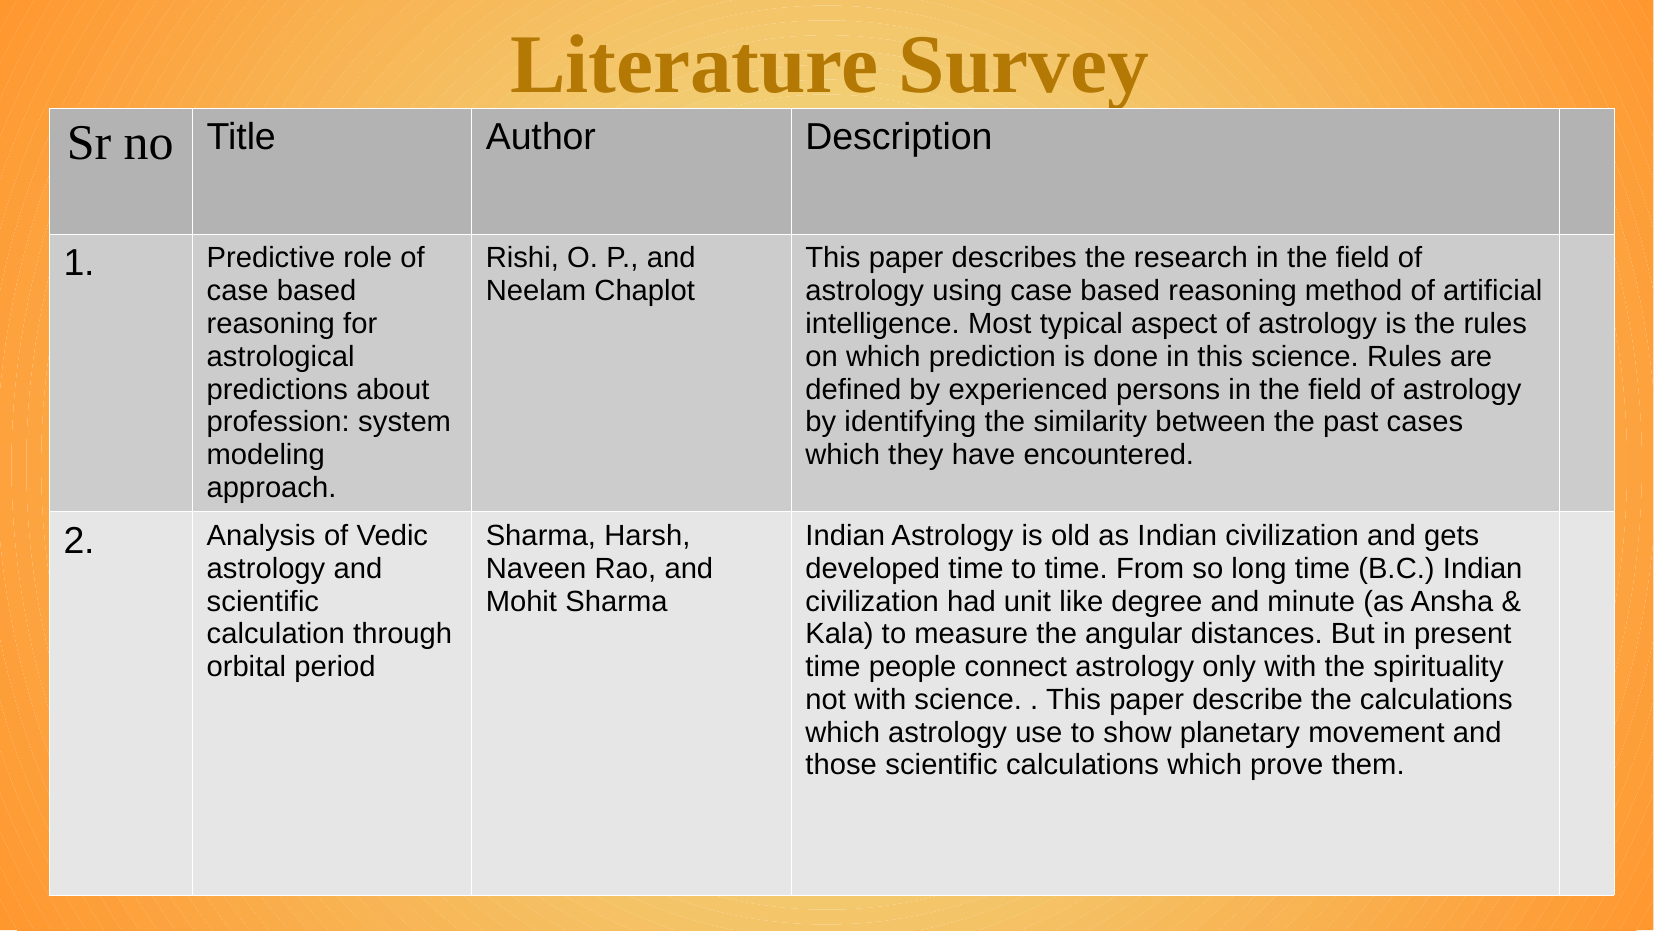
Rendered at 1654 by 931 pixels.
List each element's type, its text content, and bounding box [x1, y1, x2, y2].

table_cell This paper describes the research in the field of astrology using case based reasoning method of artificial intelligence. Most typical aspect of astrology is the rules on which prediction is done in this science. Rules are defined by experienced persons in the field of astrology by identifying the similarity between the past cases which they have encountered. [792, 235, 1559, 511]
table_header [1560, 109, 1614, 234]
table_cell Analysis of Vedic astrology and scientific calculation through orbital period [193, 512, 471, 895]
table_header Description [792, 109, 1559, 234]
table_cell Predictive role of case based reasoning for astrological predictions about profession: system modeling approach. [193, 235, 471, 511]
table_header Sr no [50, 109, 192, 234]
table_cell Rishi, O. P., and Neelam Chaplot [472, 235, 791, 511]
table_cell Sharma, Harsh, Naveen Rao, and Mohit Sharma [472, 512, 791, 895]
table_cell 1. [50, 235, 192, 511]
table_header Title [193, 109, 471, 234]
table_cell [1560, 235, 1614, 511]
table_cell 2. [50, 512, 192, 895]
table_header Author [472, 109, 791, 234]
text_box Literature Survey [442, 11, 1182, 108]
table_cell [1560, 512, 1614, 895]
table_cell Indian Astrology is old as Indian civilization and gets developed time to time. From so long time (B.C.) Indian civilization had unit like degree and minute (as Ansha & Kala) to measure the angular distances. But in present time people connect astrology only with the spirituality not with science. . This paper describe the calculations which astrology use to show planetary movement and those scientific calculations which prove them. [792, 512, 1559, 895]
